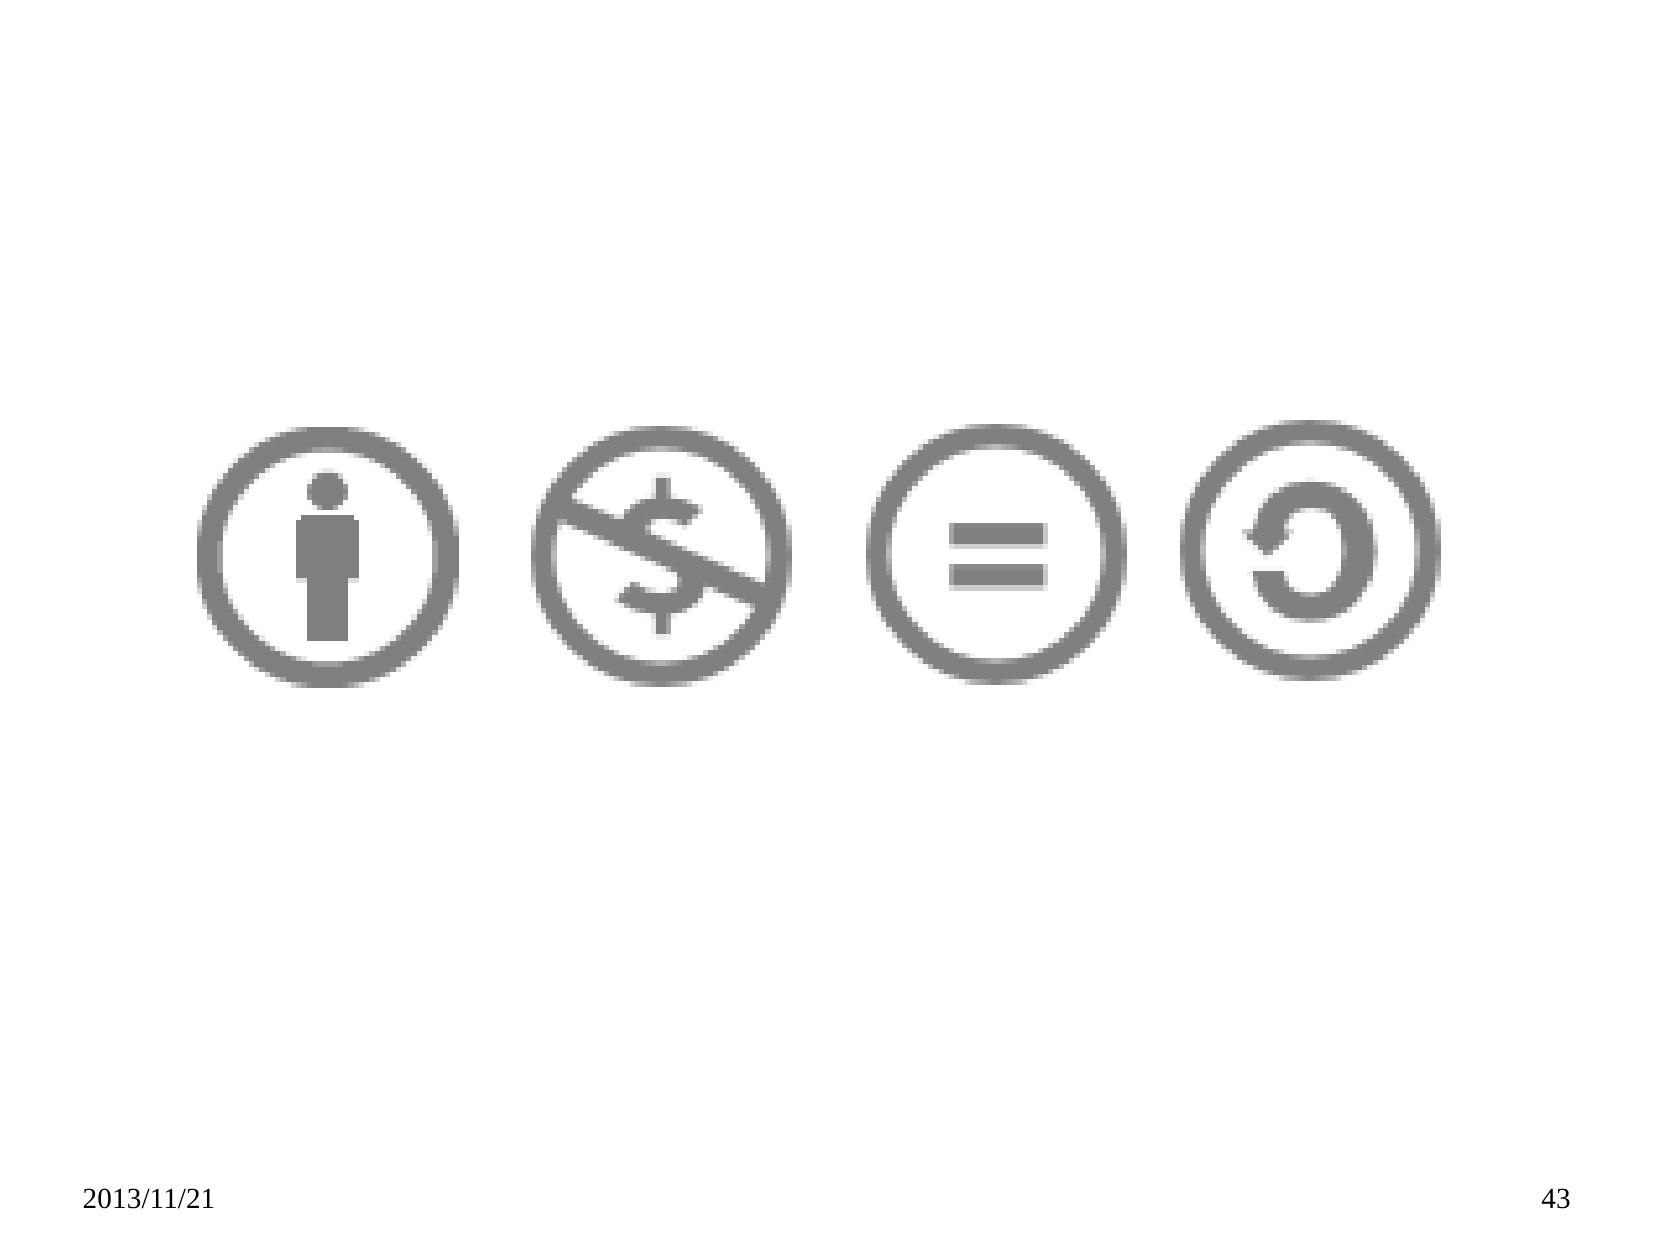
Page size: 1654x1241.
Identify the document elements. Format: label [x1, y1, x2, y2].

picture [197, 427, 459, 688]
picture [531, 426, 792, 687]
picture [866, 424, 1127, 685]
picture [1180, 420, 1441, 681]
